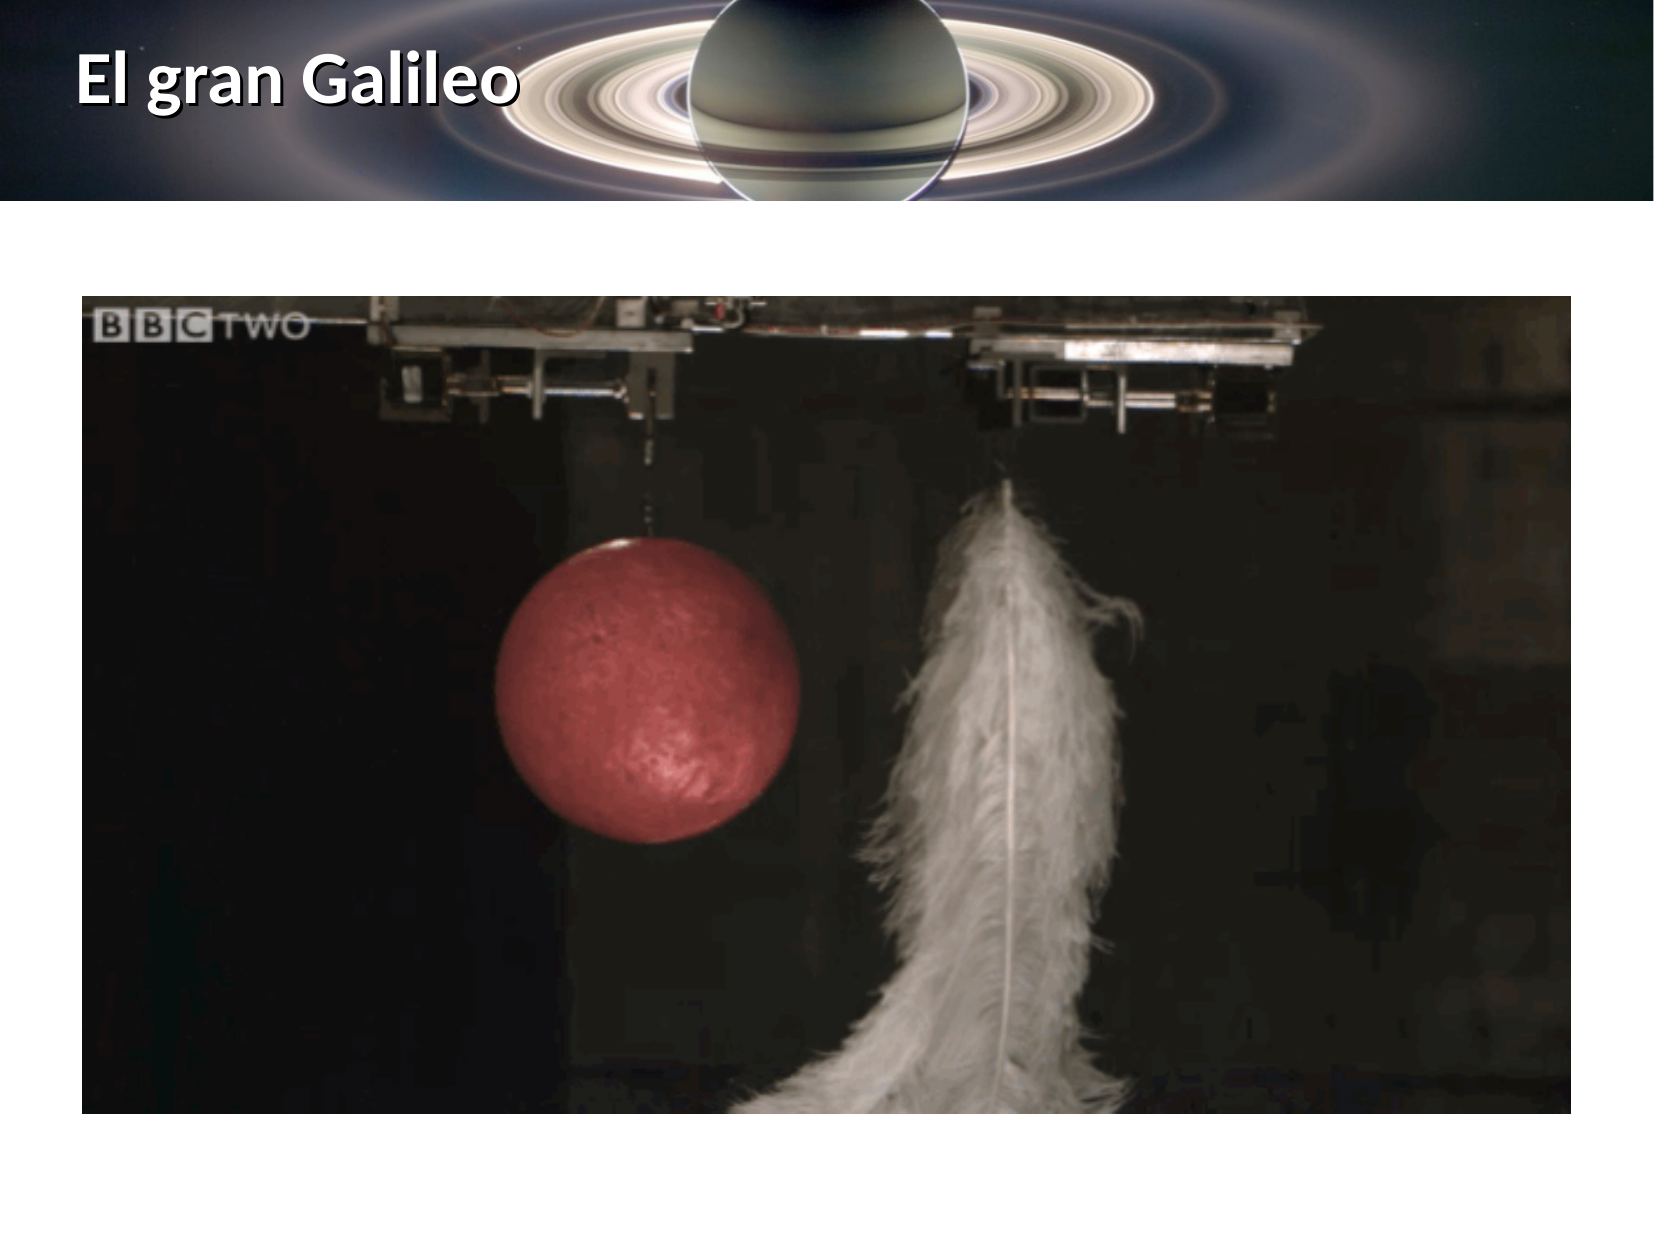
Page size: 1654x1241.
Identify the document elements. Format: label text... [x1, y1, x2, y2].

picture [82, 296, 1571, 1114]
picture [0, 0, 1654, 201]
title El gran Galileo [75, 19, 1564, 151]
